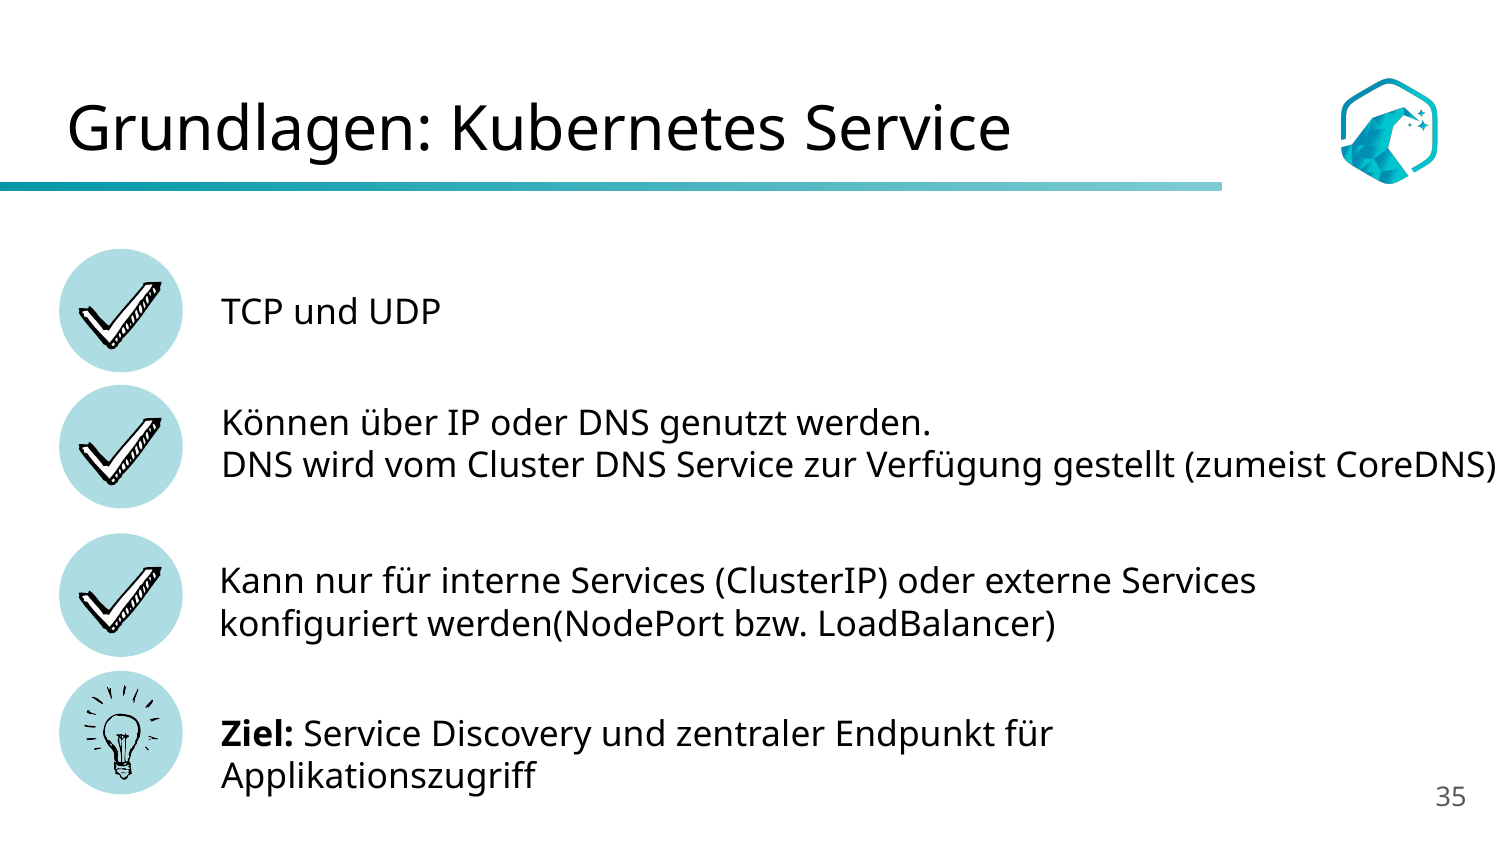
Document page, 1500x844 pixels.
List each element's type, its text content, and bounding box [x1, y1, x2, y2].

text_box [59, 533, 183, 657]
text_box [59, 248, 183, 373]
text_box [59, 670, 183, 795]
text_box TCP und UDP [206, 273, 1466, 347]
title Grundlagen: Kubernetes Service [51, 72, 1449, 167]
text_box [59, 384, 183, 509]
text_box Ziel: Service Discovery und zentraler Endpunkt für Applikationszugriff [206, 695, 1394, 812]
picture [1330, 167, 1449, 188]
picture [77, 417, 165, 487]
text_box Können über IP oder DNS genutzt werden. DNS wird vom Cluster DNS Service zur Verfügung gestellt (zumeist CoreDNS) [206, 384, 1500, 501]
picture [77, 281, 165, 351]
text_box Kann nur für interne Services (ClusterIP) oder externe Services konfiguriert werden(NodePort bzw. LoadBalancer) [204, 543, 1392, 659]
picture [77, 566, 165, 635]
picture [84, 685, 160, 780]
slide_number <number> [1391, 764, 1482, 829]
